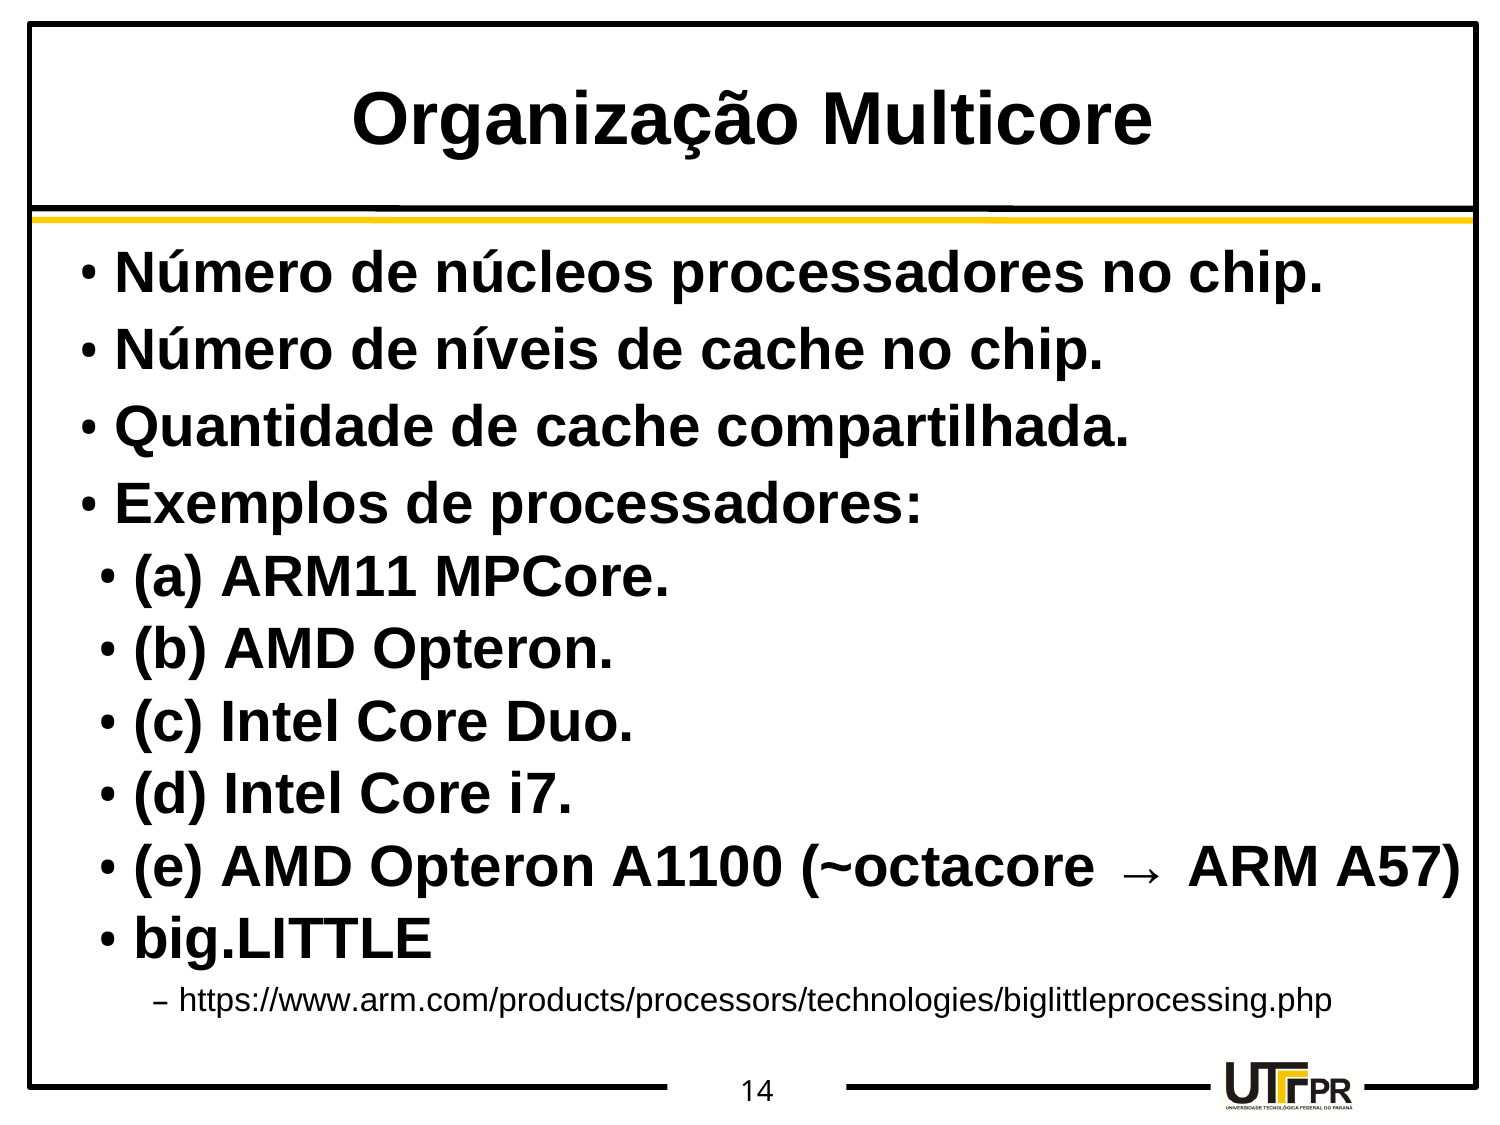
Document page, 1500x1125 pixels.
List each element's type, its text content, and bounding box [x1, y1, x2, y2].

list Número de núcleos processadores no chip. Número de níveis de cache no chip. Quantidade de cache compartilhada. Exemplos de processadores: (a) ARM11 MPCore. (b) AMD Opteron. (c) Intel Core Duo. (d) Intel Core i7. (e) AMD Opteron A1100 (~octacore → ARM A57) big.LITTLE https://www.arm.com/products/processors/technologies/biglittleprocessing.php [41, 245, 1471, 1040]
picture [1225, 1062, 1353, 1110]
title Organização Multicore [29, 47, 1477, 195]
